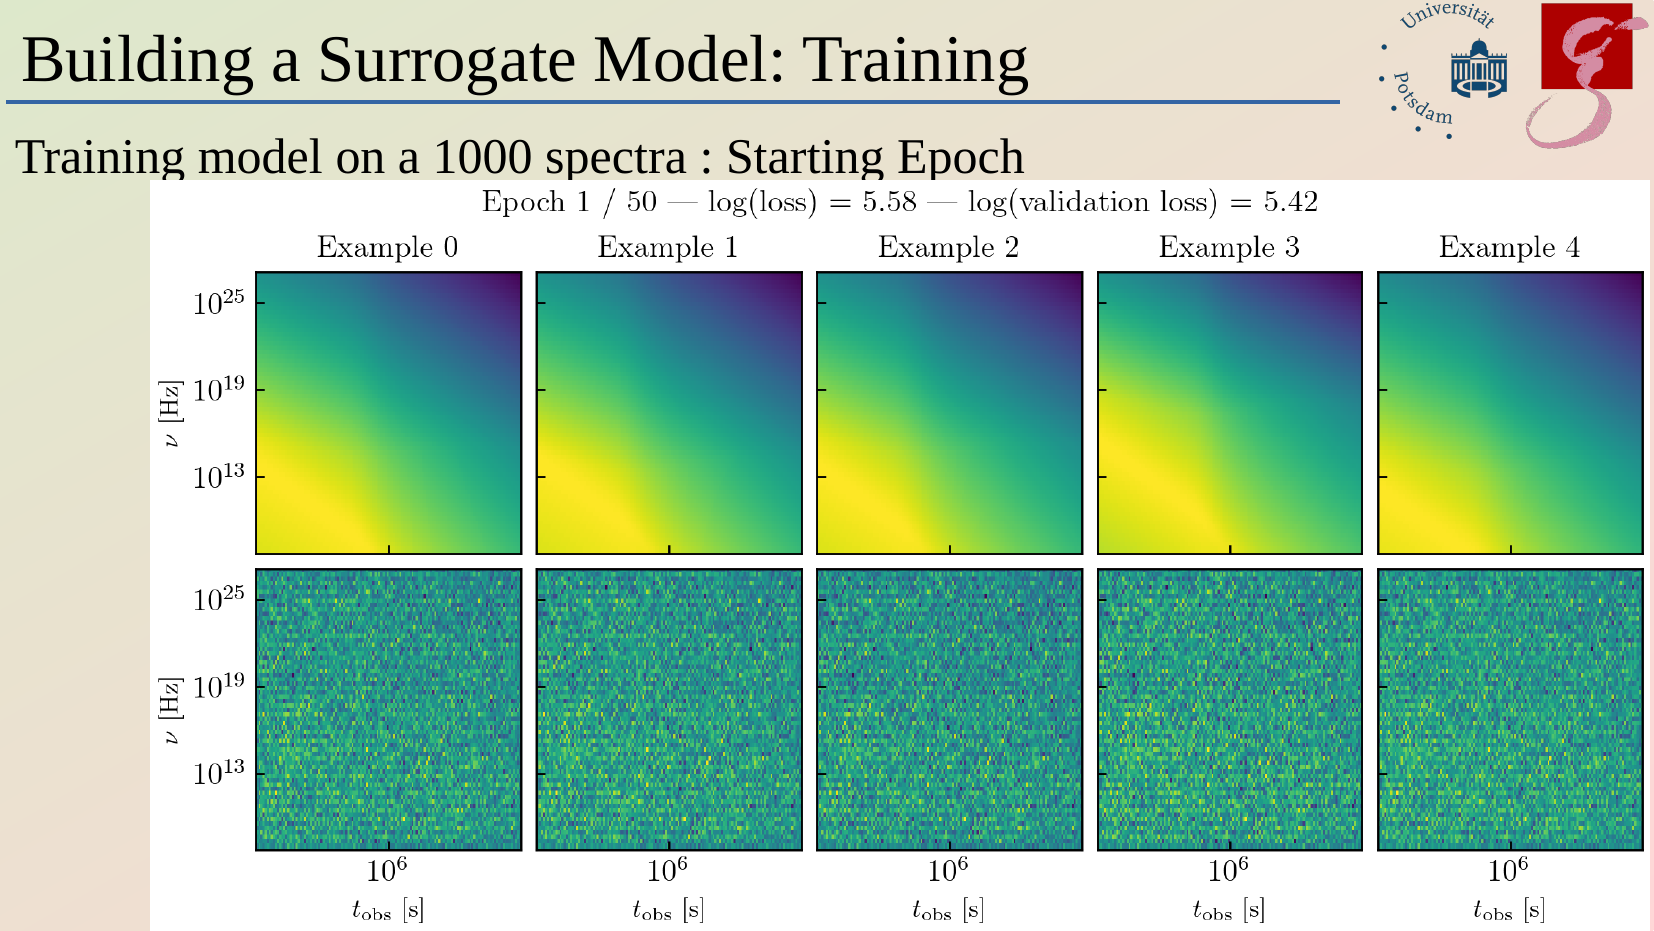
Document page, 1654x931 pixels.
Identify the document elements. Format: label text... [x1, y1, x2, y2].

title Building a Surrogate Model: Training [20, 0, 1375, 118]
picture [1375, 0, 1654, 154]
text_box Training model on a 1000 spectra : Starting Epoch [0, 122, 1035, 187]
picture [150, 180, 1650, 931]
